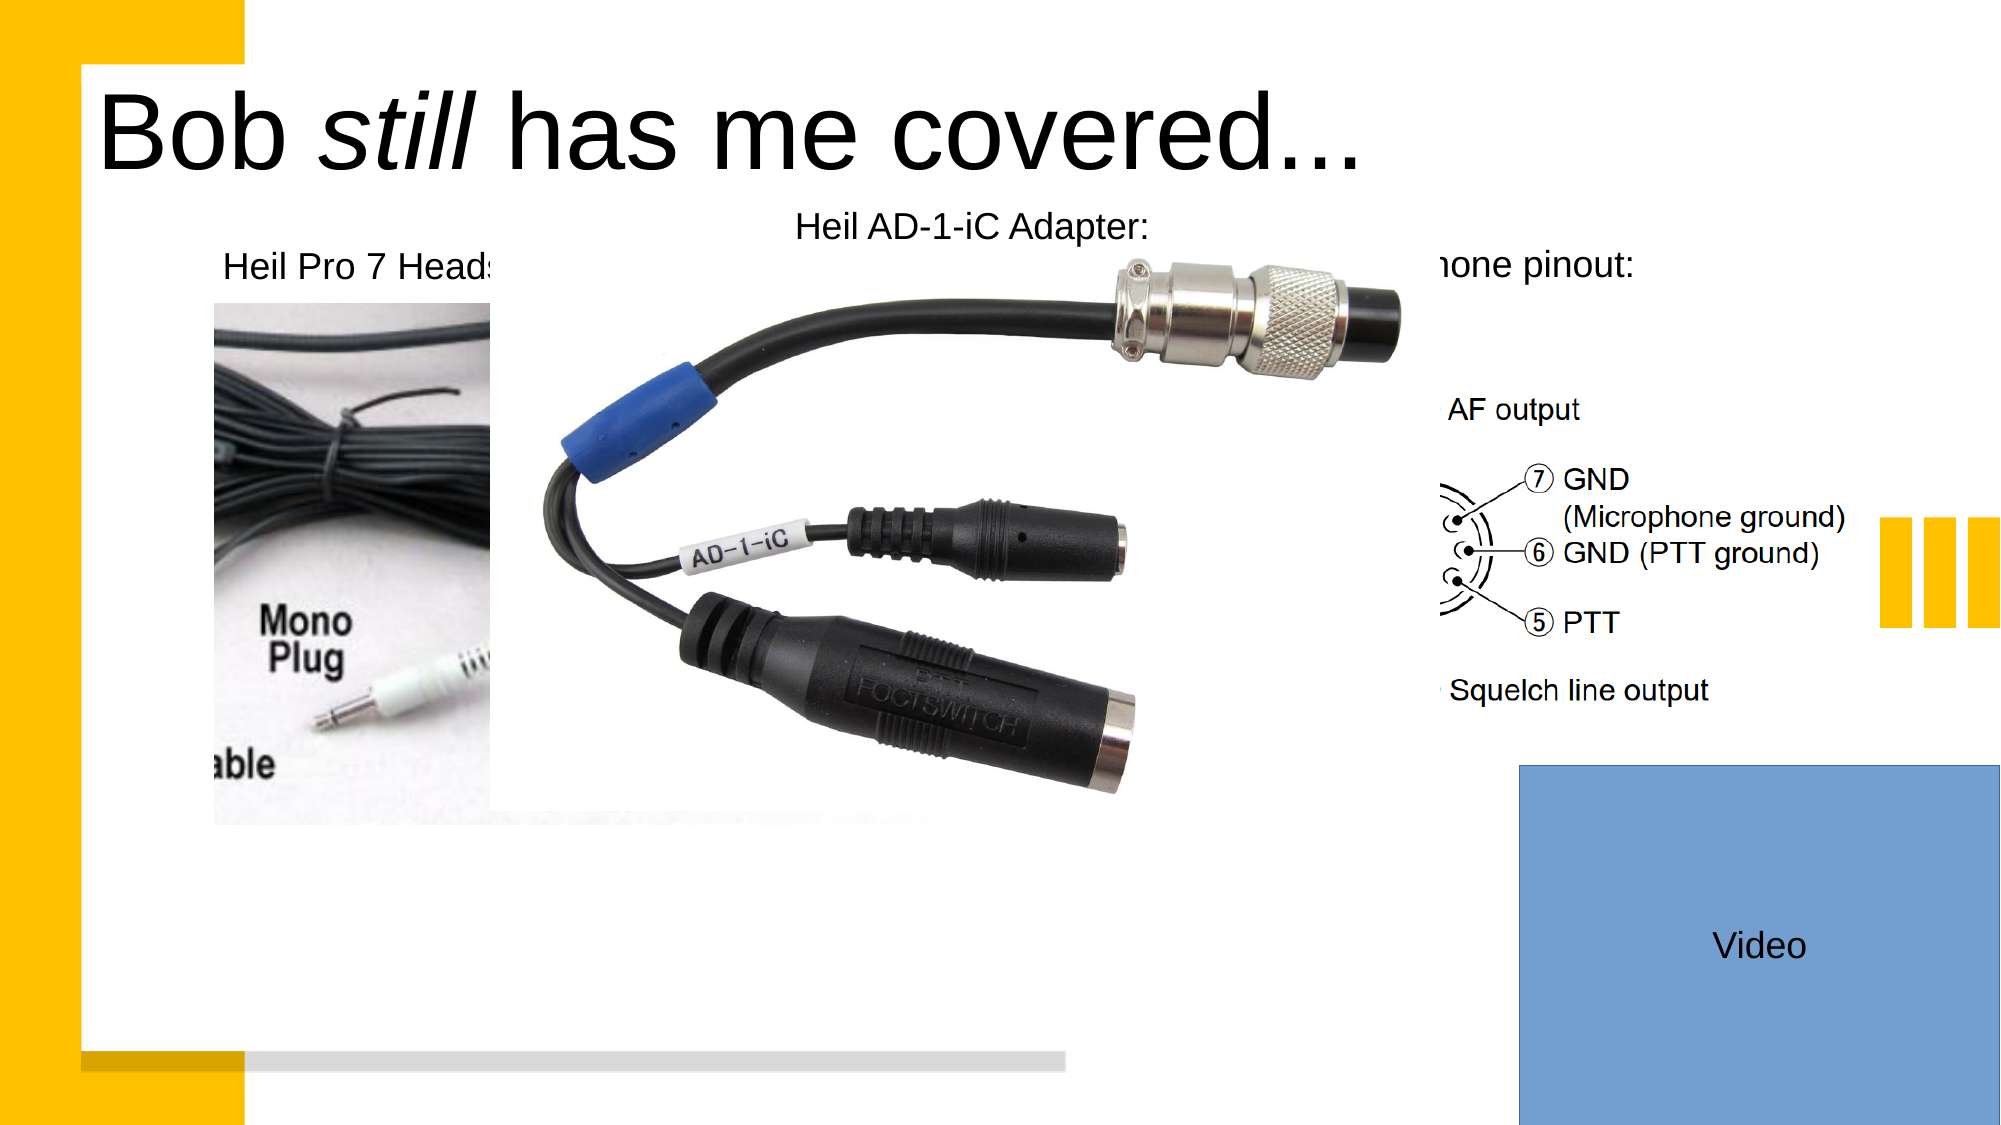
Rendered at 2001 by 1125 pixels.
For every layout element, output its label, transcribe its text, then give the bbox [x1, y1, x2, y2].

text_box Heil Pro 7 Headset: [207, 238, 563, 296]
text_box [0, 0, 2000, 1125]
text_box Heil AD-1-iC Adapter: [780, 198, 1165, 255]
text_box Video [1519, 765, 2000, 1125]
text_box Icom IC-7300 Microphone pinout: [1165, 236, 1651, 294]
picture [214, 240, 1866, 826]
text_box Bob still has me covered... [81, 64, 1921, 201]
